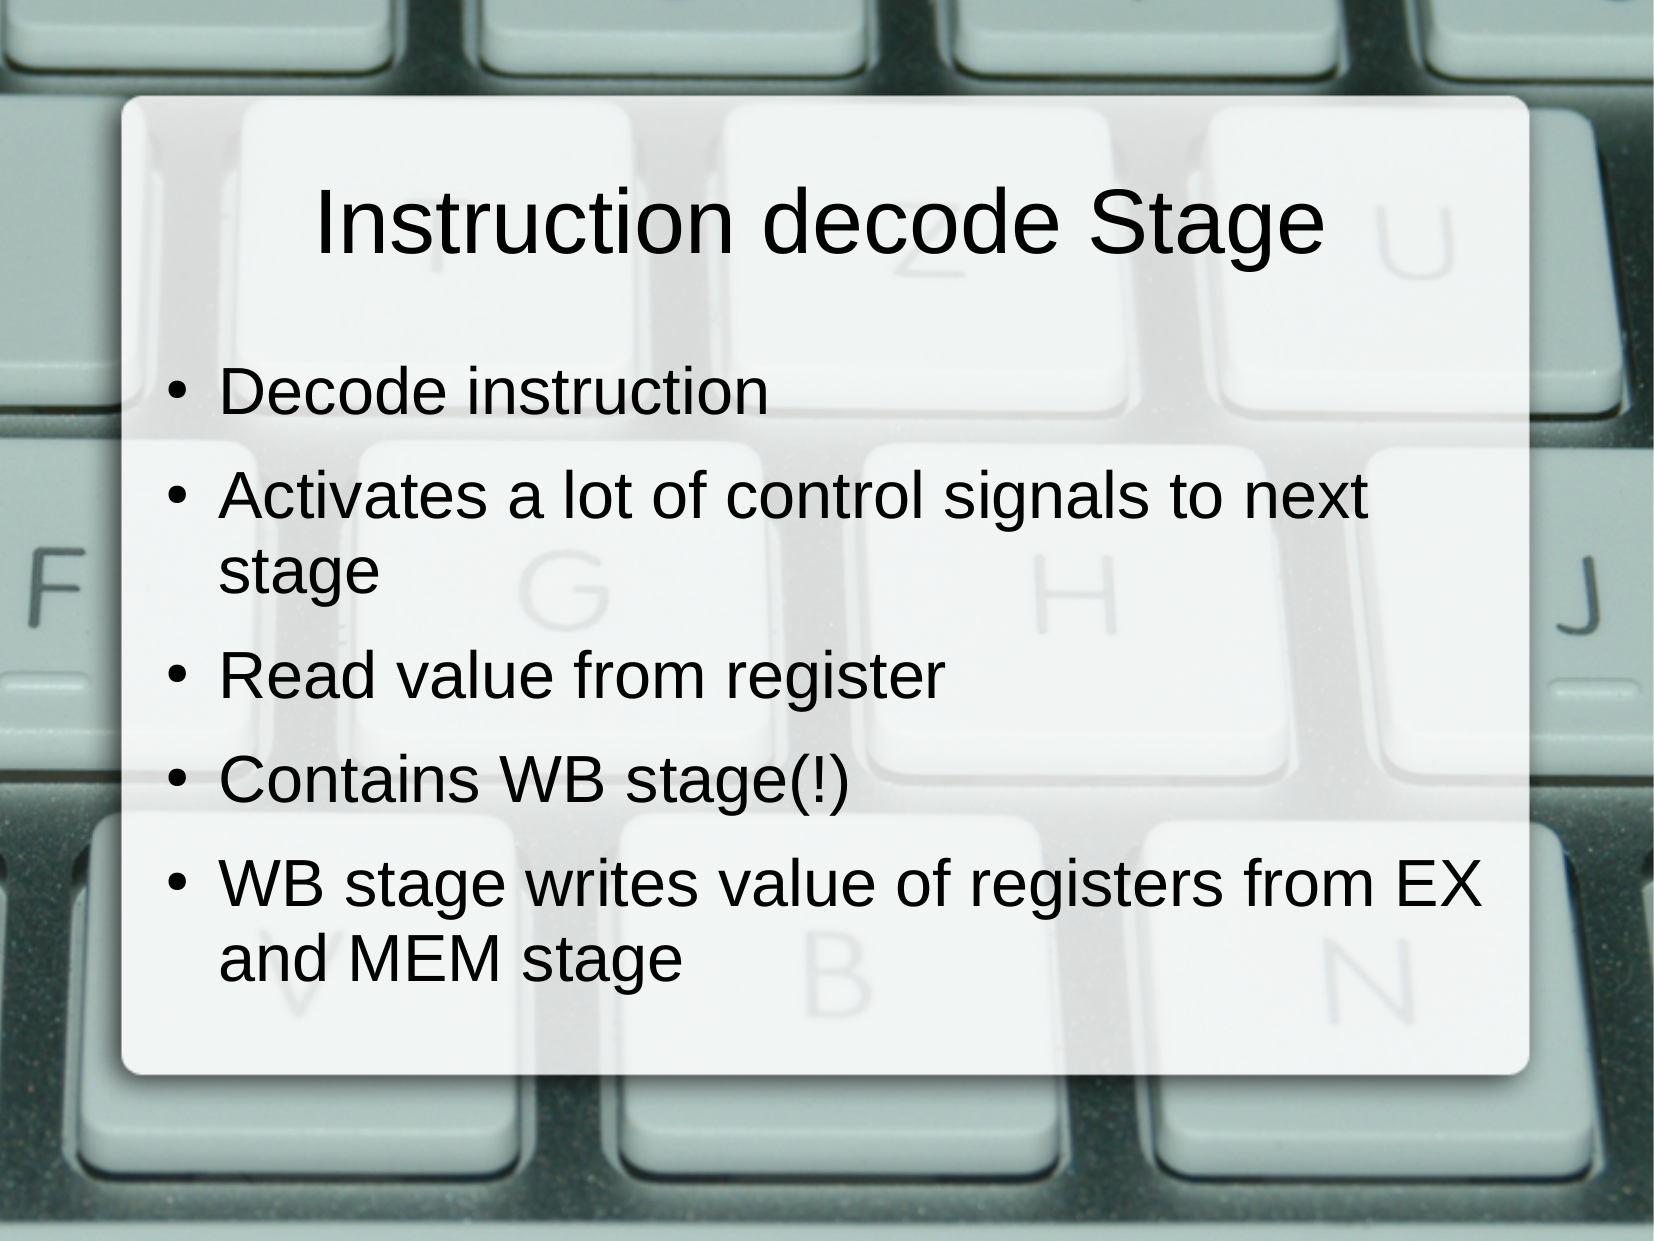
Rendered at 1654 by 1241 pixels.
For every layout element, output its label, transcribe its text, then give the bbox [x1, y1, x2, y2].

picture [0, 0, 1654, 1241]
list Decode instruction Activates a lot of control signals to next stage Read value from register Contains WB stage(!) WB stage writes value of registers from EX and MEM stage [147, 354, 1501, 1064]
title Instruction decode Stage [135, 117, 1506, 325]
